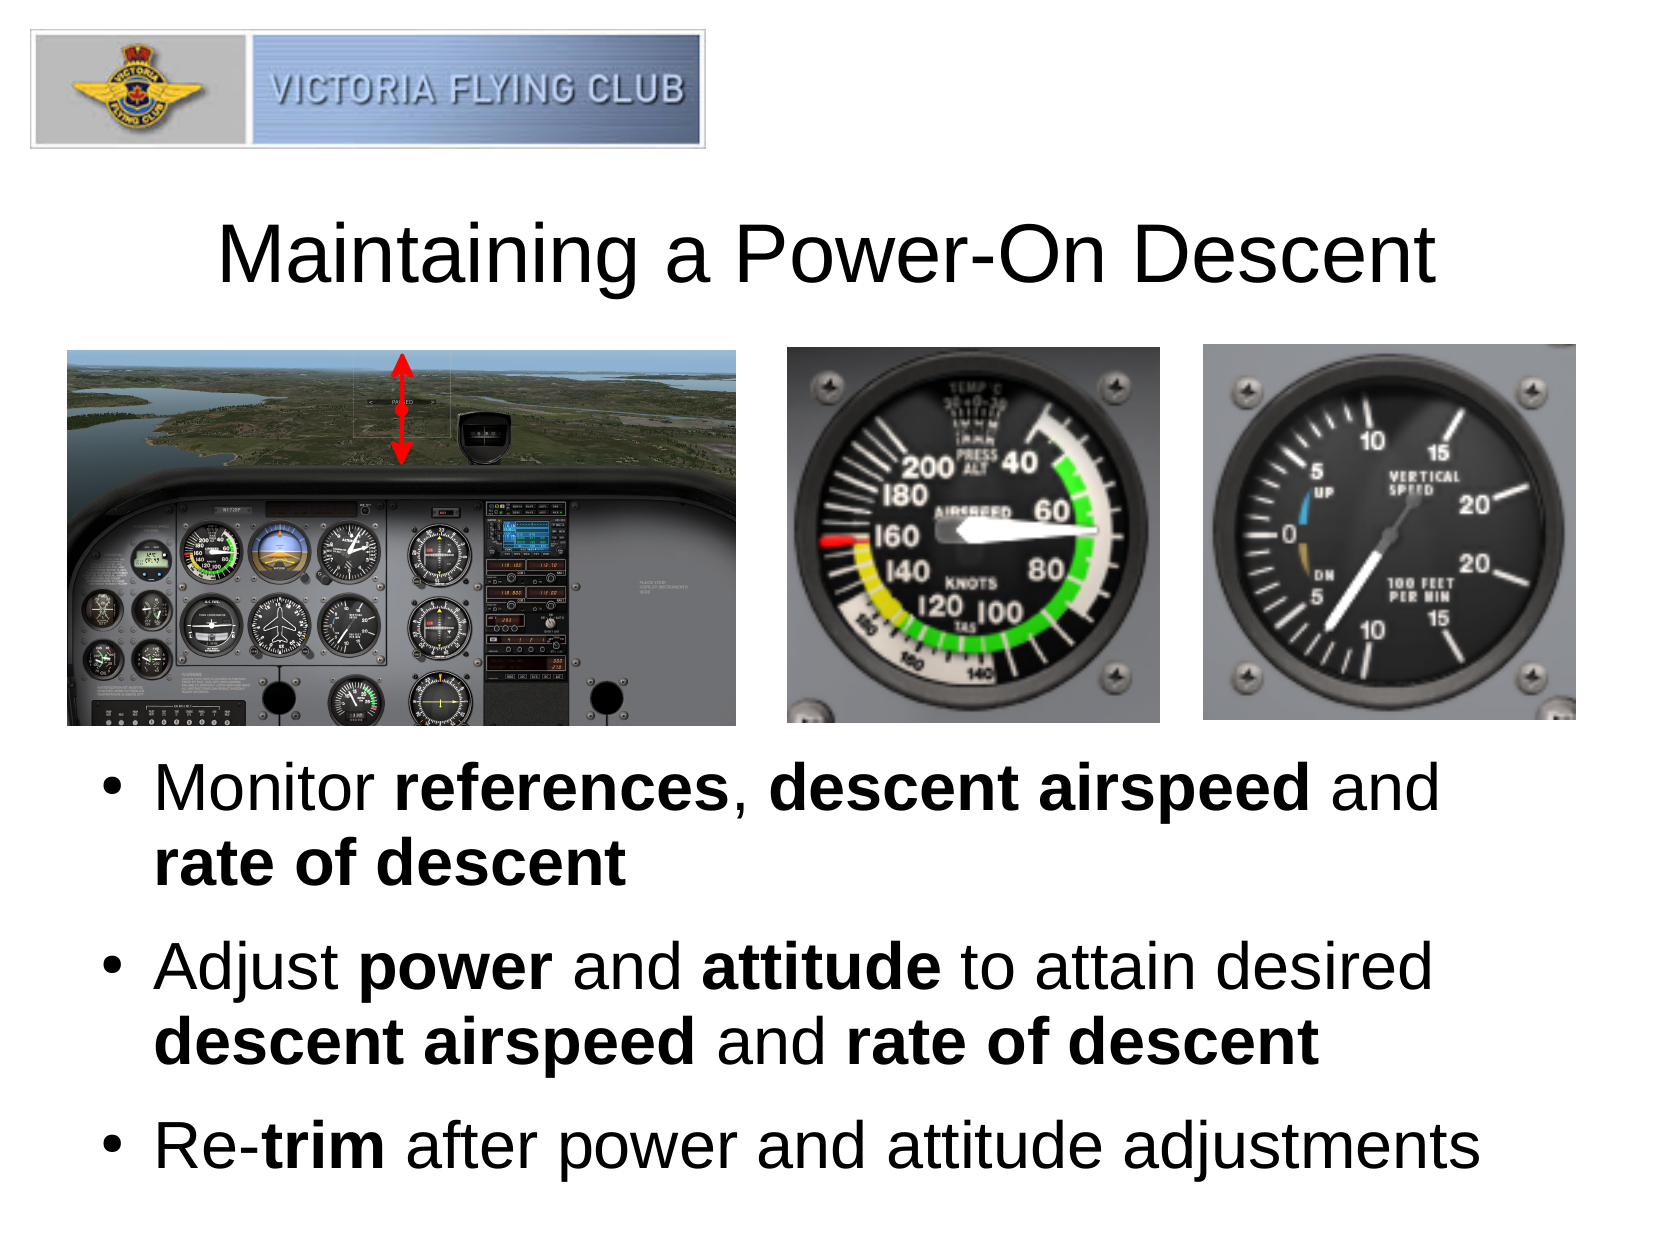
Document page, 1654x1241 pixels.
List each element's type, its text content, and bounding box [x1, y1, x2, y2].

picture [787, 347, 1160, 723]
title Maintaining a Power-On Descent [82, 150, 1571, 358]
picture [67, 350, 736, 726]
picture [1203, 344, 1576, 721]
picture [30, 29, 706, 149]
list Monitor references, descent airspeed and rate of descent Adjust power and attitude to attain desired descent airspeed and rate of descent Re-trim after power and attitude adjustments [82, 750, 1571, 1201]
